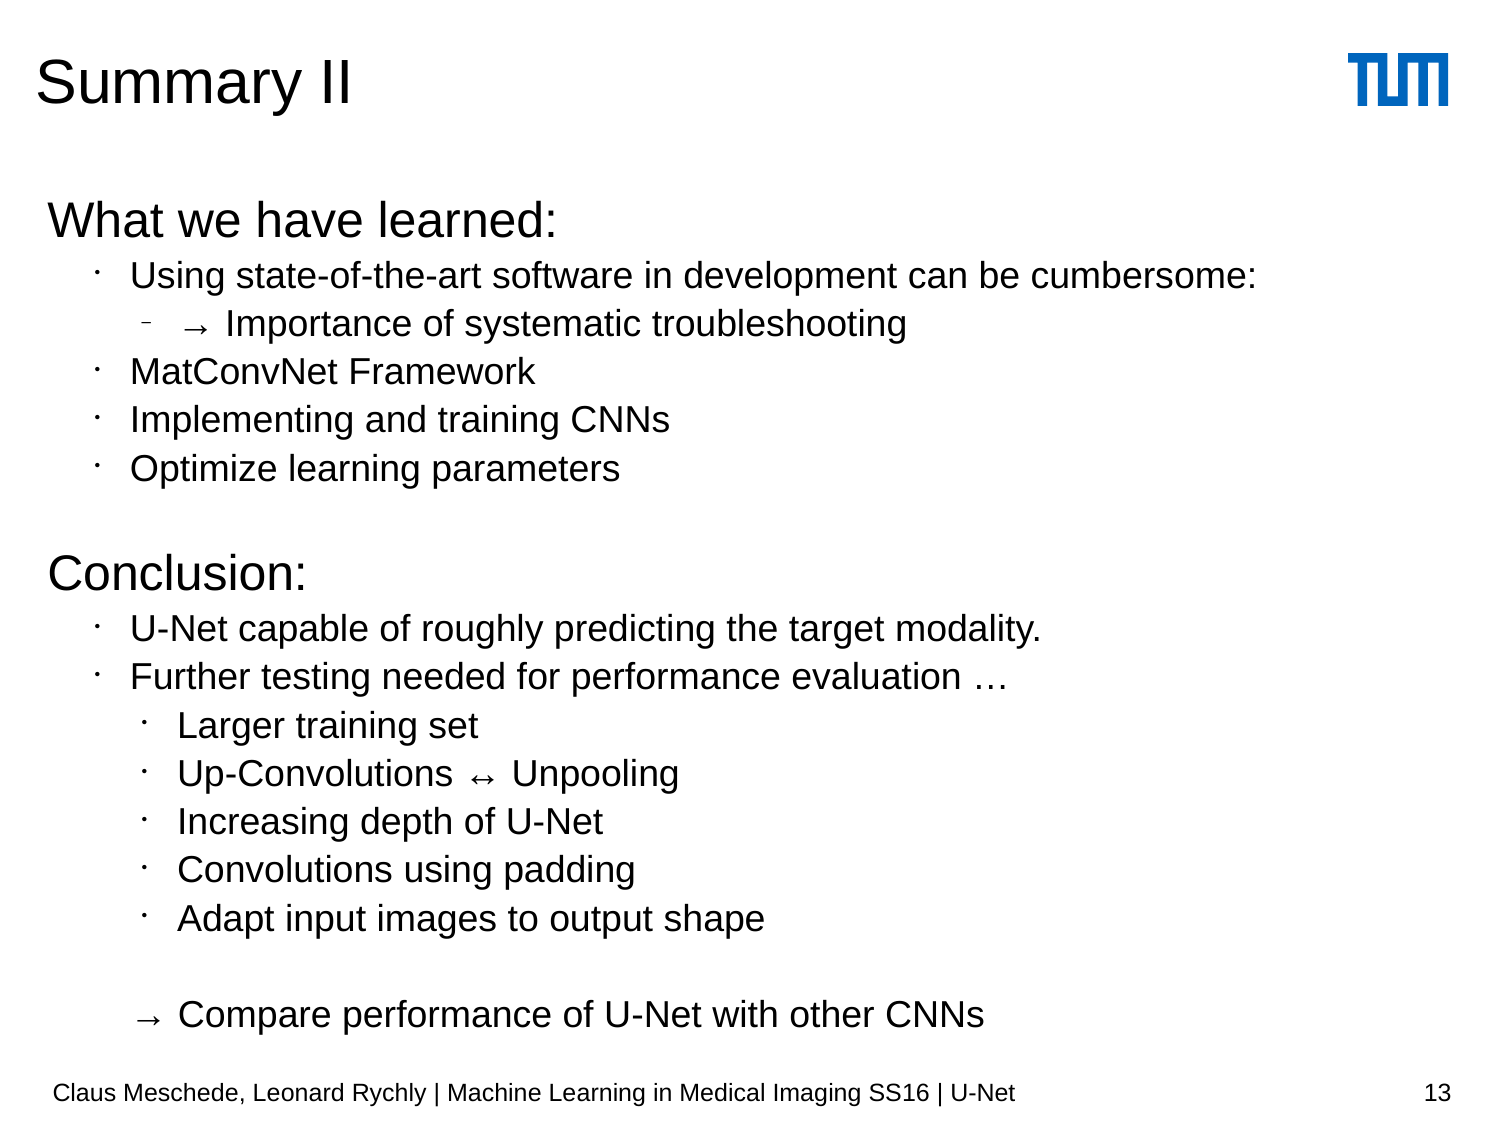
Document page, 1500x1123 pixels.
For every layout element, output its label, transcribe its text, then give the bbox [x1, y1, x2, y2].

title Summary II [35, 47, 1436, 118]
list What we have learned: Using state-of-the-art software in development can be cumbersome: → Importance of systematic troubleshooting MatConvNet Framework Implementing and training CNNs Optimize learning parameters Conclusion: U-Net capable of roughly predicting the target modality. Further testing needed for performance evaluation … Larger training set Up-Convolutions ↔ Unpooling Increasing depth of U-Net Convolutions using padding Adapt input images to output shape → Compare performance of U-Net with other CNNs [47, 141, 1447, 1084]
